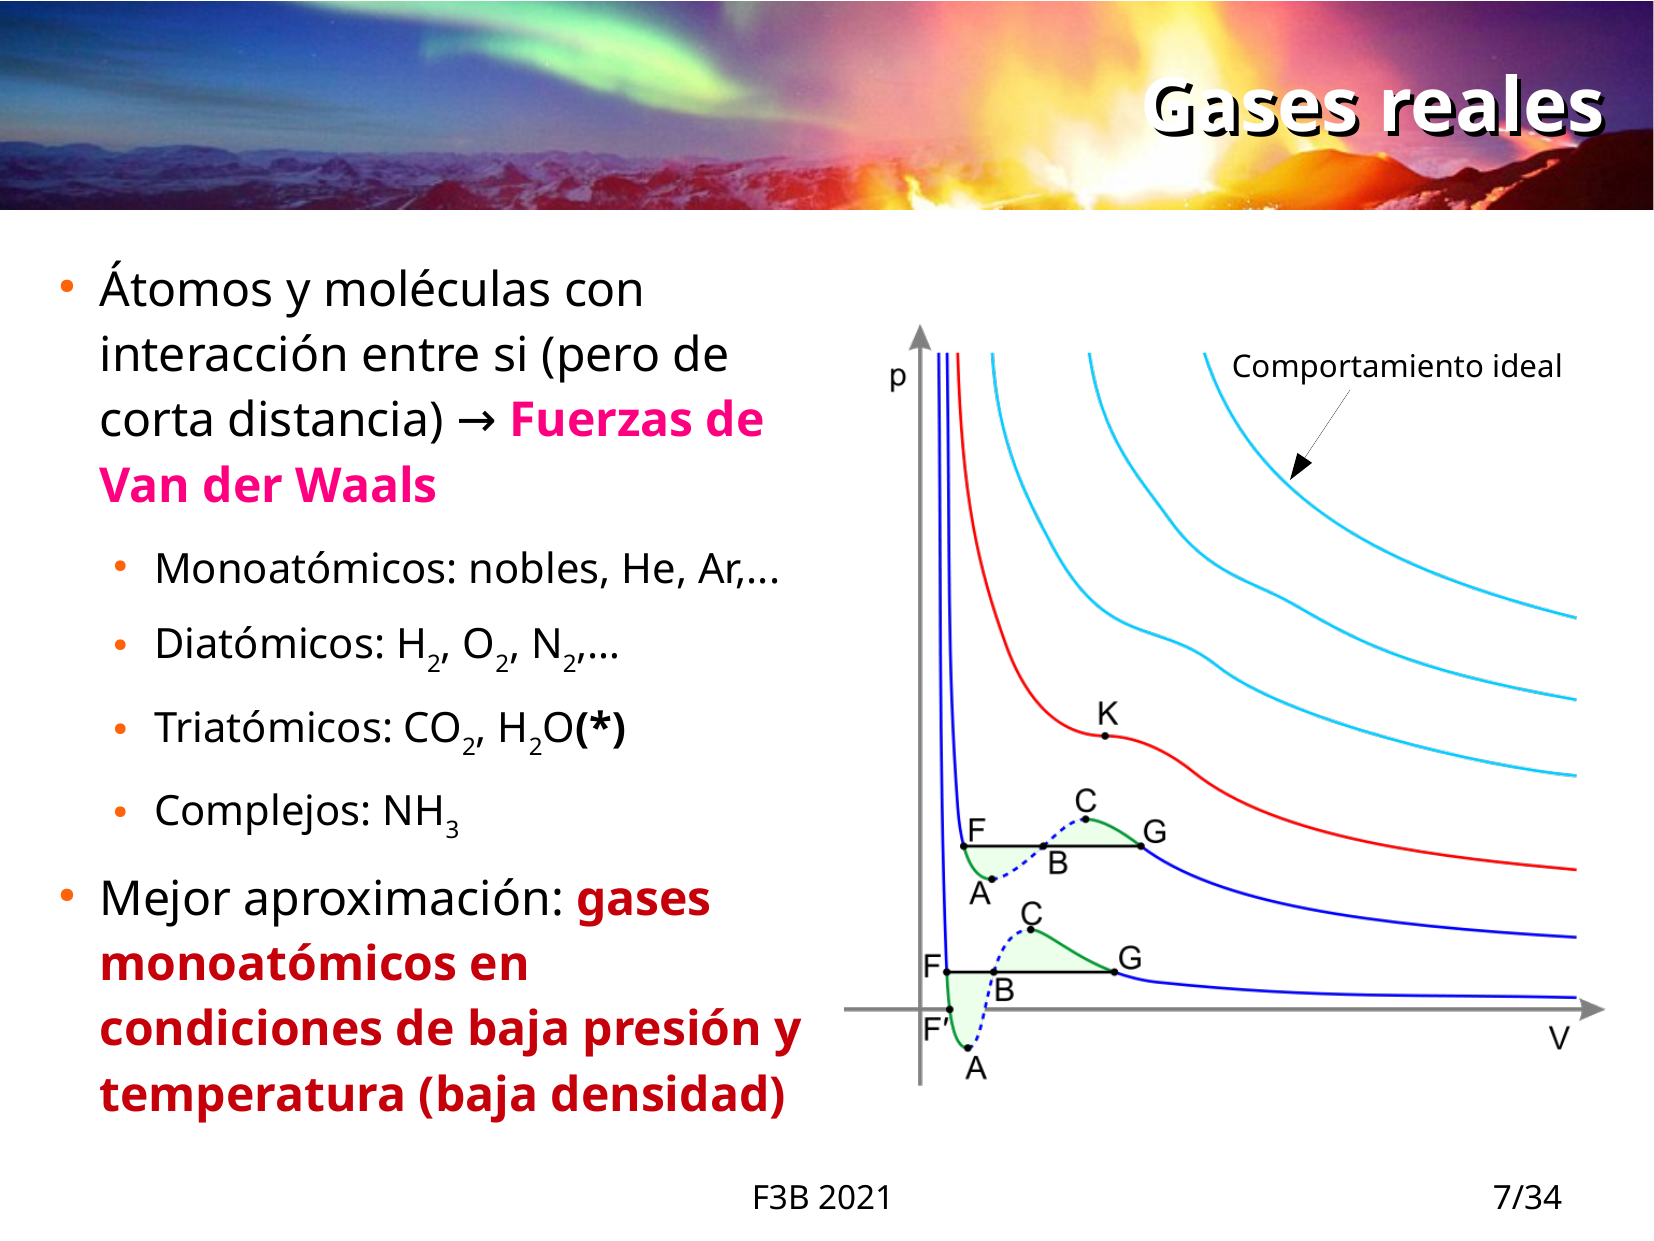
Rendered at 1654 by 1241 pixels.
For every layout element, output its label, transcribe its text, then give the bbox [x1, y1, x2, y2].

list Átomos y moléculas con interacción entre si (pero de corta distancia) → Fuerzas de Van der Waals Monoatómicos: nobles, He, Ar,... Diatómicos: H2, O2, N2,… Triatómicos: CO2, H2O(*) Complejos: NH3 Mejor aproximación: gases monoatómicos en condiciones de baja presión y temperatura (baja densidad) [45, 255, 807, 1156]
picture [0, 1, 1654, 210]
text_box Comportamiento ideal [1217, 336, 1597, 391]
picture [844, 324, 1606, 1086]
title Gases reales [45, 15, 1606, 191]
